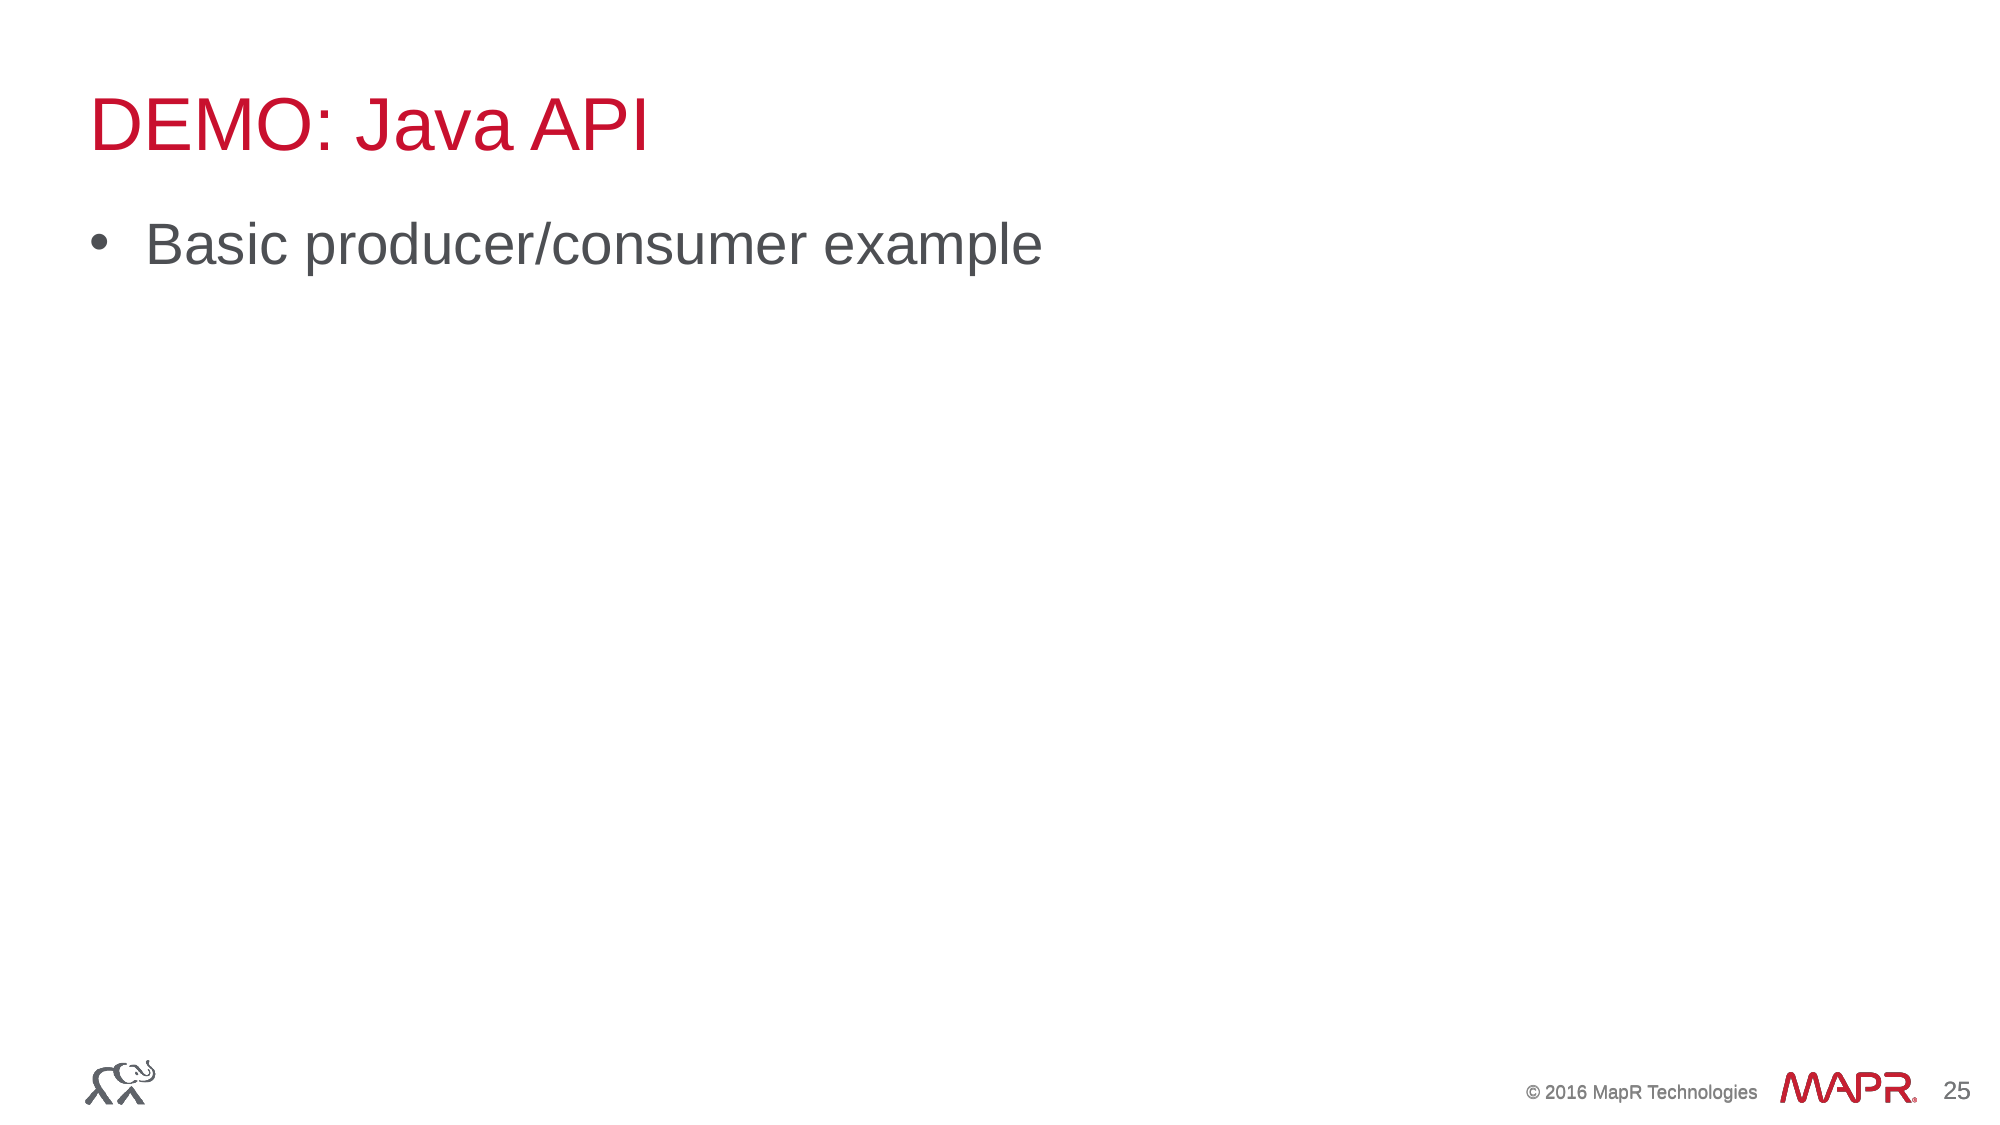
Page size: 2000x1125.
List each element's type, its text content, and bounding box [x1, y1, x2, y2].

title DEMO: Java API [69, 45, 1869, 196]
list Basic producer/consumer example [69, 196, 1869, 1005]
picture [75, 1038, 167, 1125]
